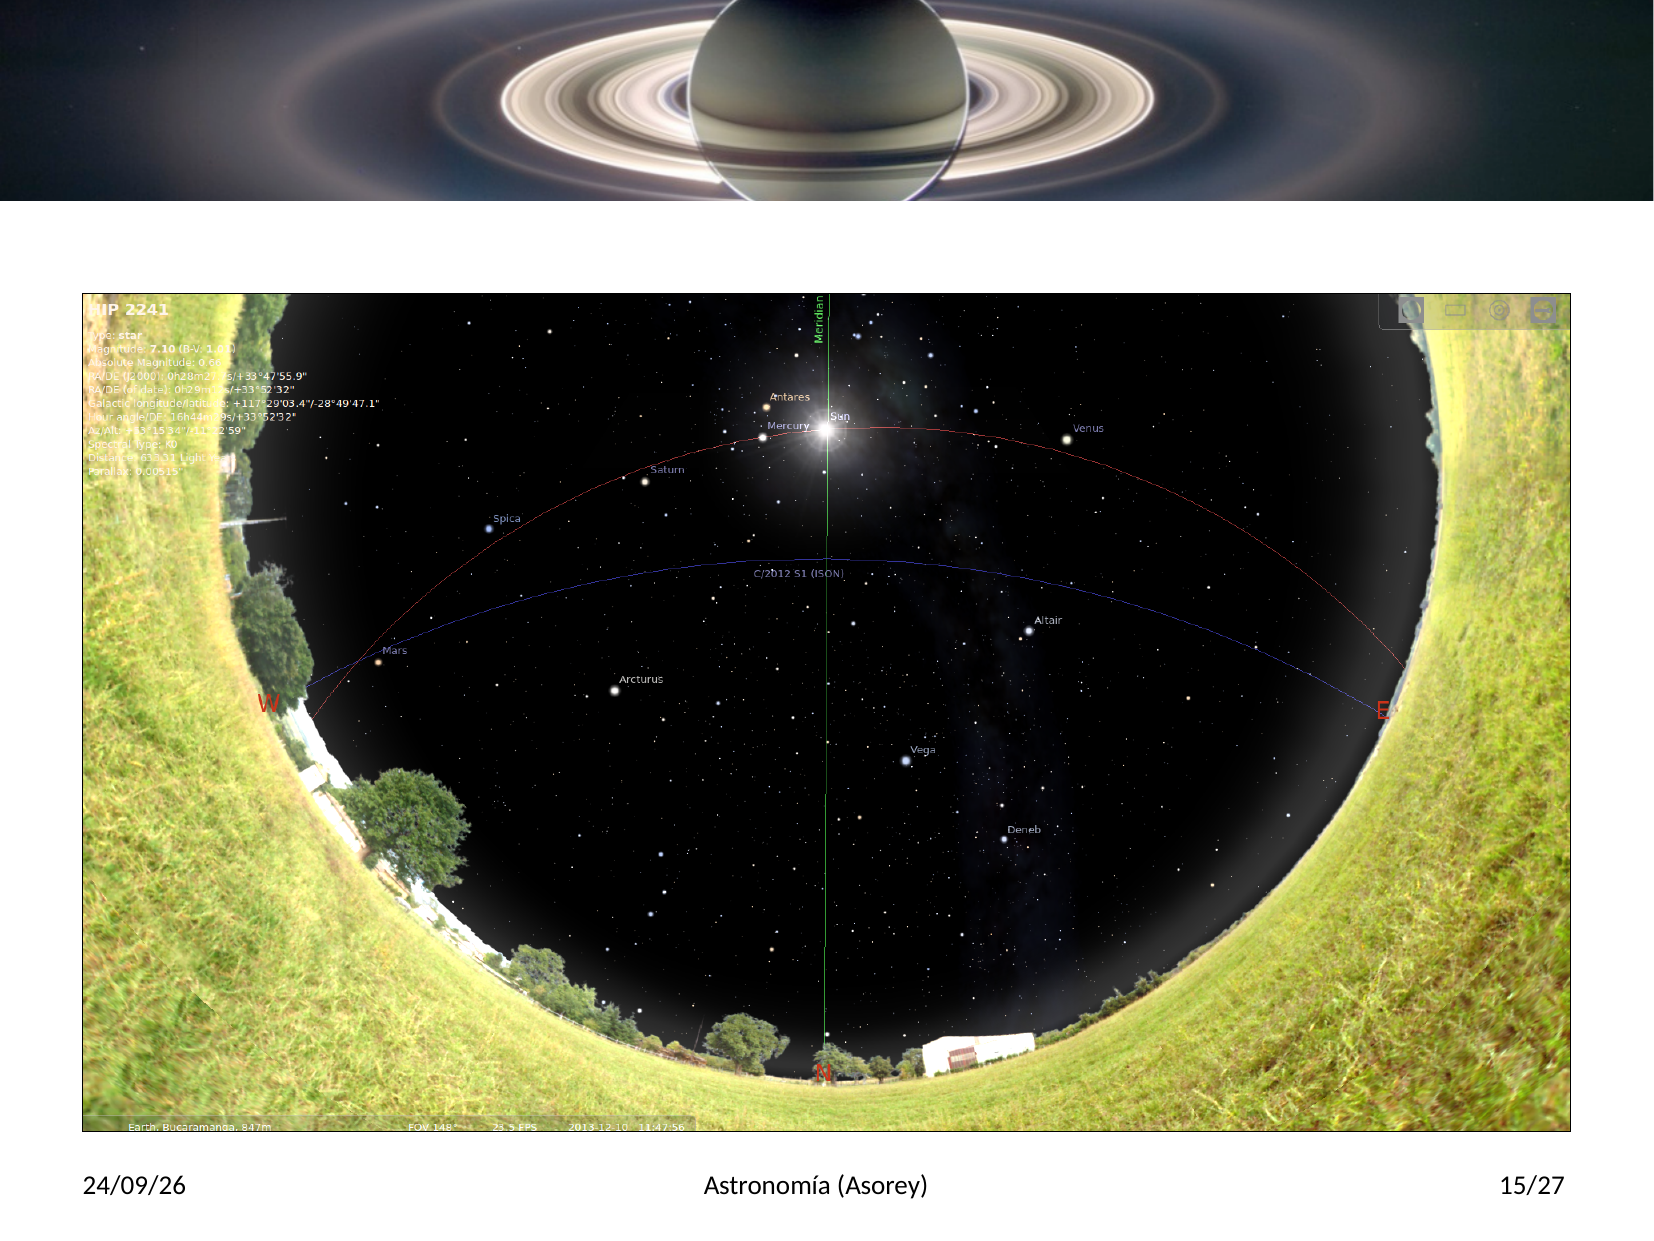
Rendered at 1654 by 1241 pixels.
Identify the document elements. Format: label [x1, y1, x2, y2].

picture [82, 293, 1571, 1132]
picture [0, 0, 1654, 201]
